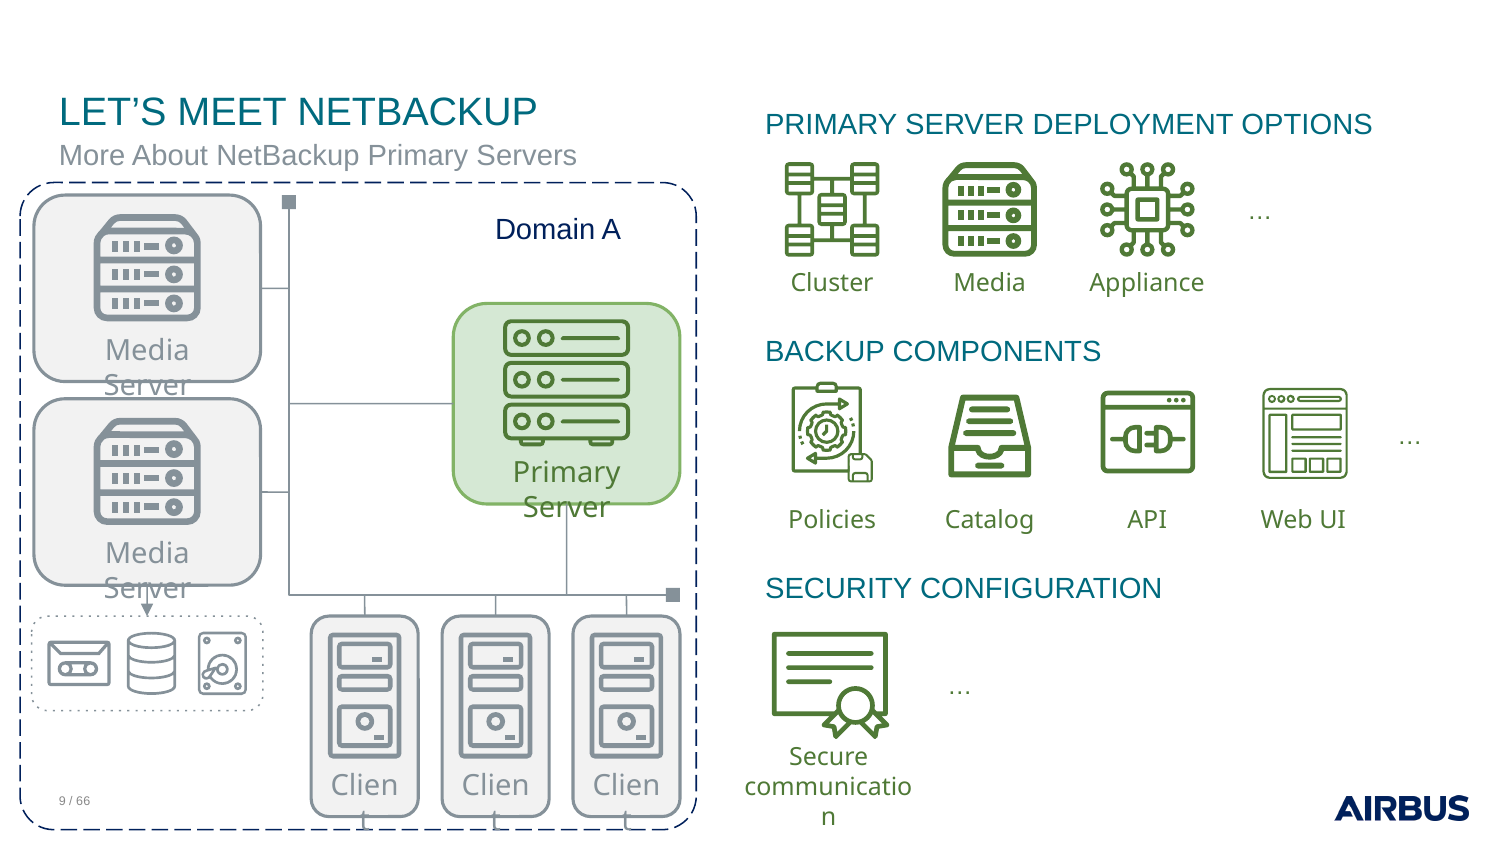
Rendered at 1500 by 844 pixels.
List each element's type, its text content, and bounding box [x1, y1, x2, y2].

text_box Media Server [43, 519, 252, 620]
text_box [1262, 387, 1348, 479]
text_box [453, 303, 680, 447]
text_box Cluster [749, 251, 907, 312]
title LET’S MEET NETBACKUP More About NetBackup Primary Servers [58, 80, 1441, 192]
text_box … [1372, 405, 1447, 466]
text_box [33, 398, 261, 577]
text_box SECURITY CONFIGURATION [749, 554, 1462, 620]
text_box Client [442, 750, 550, 844]
picture [1334, 795, 1469, 821]
text_box [47, 640, 111, 687]
text_box Media [907, 251, 1065, 312]
text_box Policies [749, 488, 907, 549]
text_box [33, 195, 261, 373]
text_box [784, 162, 880, 251]
text_box Web UI [1221, 488, 1386, 549]
text_box [771, 631, 890, 725]
text_box [1100, 390, 1196, 474]
text_box [197, 631, 247, 696]
text_box [665, 587, 680, 602]
text_box … [1222, 179, 1297, 240]
text_box BACKUP COMPONENTS [750, 317, 1462, 383]
text_box Secure communication [724, 725, 933, 844]
text_box [791, 383, 873, 483]
text_box API [1065, 488, 1221, 549]
text_box Media Server [43, 315, 252, 407]
text_box PRIMARY SERVER DEPLOYMENT OPTIONS [750, 89, 1462, 155]
text_box [281, 195, 296, 210]
text_box [126, 631, 177, 695]
text_box Primary Server [453, 438, 680, 539]
text_box [572, 616, 681, 799]
text_box Catalog [907, 488, 1065, 549]
text_box [1100, 162, 1195, 257]
text_box Domain A [302, 195, 637, 261]
text_box [942, 162, 1037, 251]
text_box Appliance [1065, 251, 1230, 312]
text_box [442, 616, 550, 750]
text_box Client [311, 750, 419, 844]
text_box [948, 394, 1032, 478]
text_box Client [572, 750, 680, 844]
text_box [311, 616, 419, 750]
text_box … [922, 654, 997, 715]
